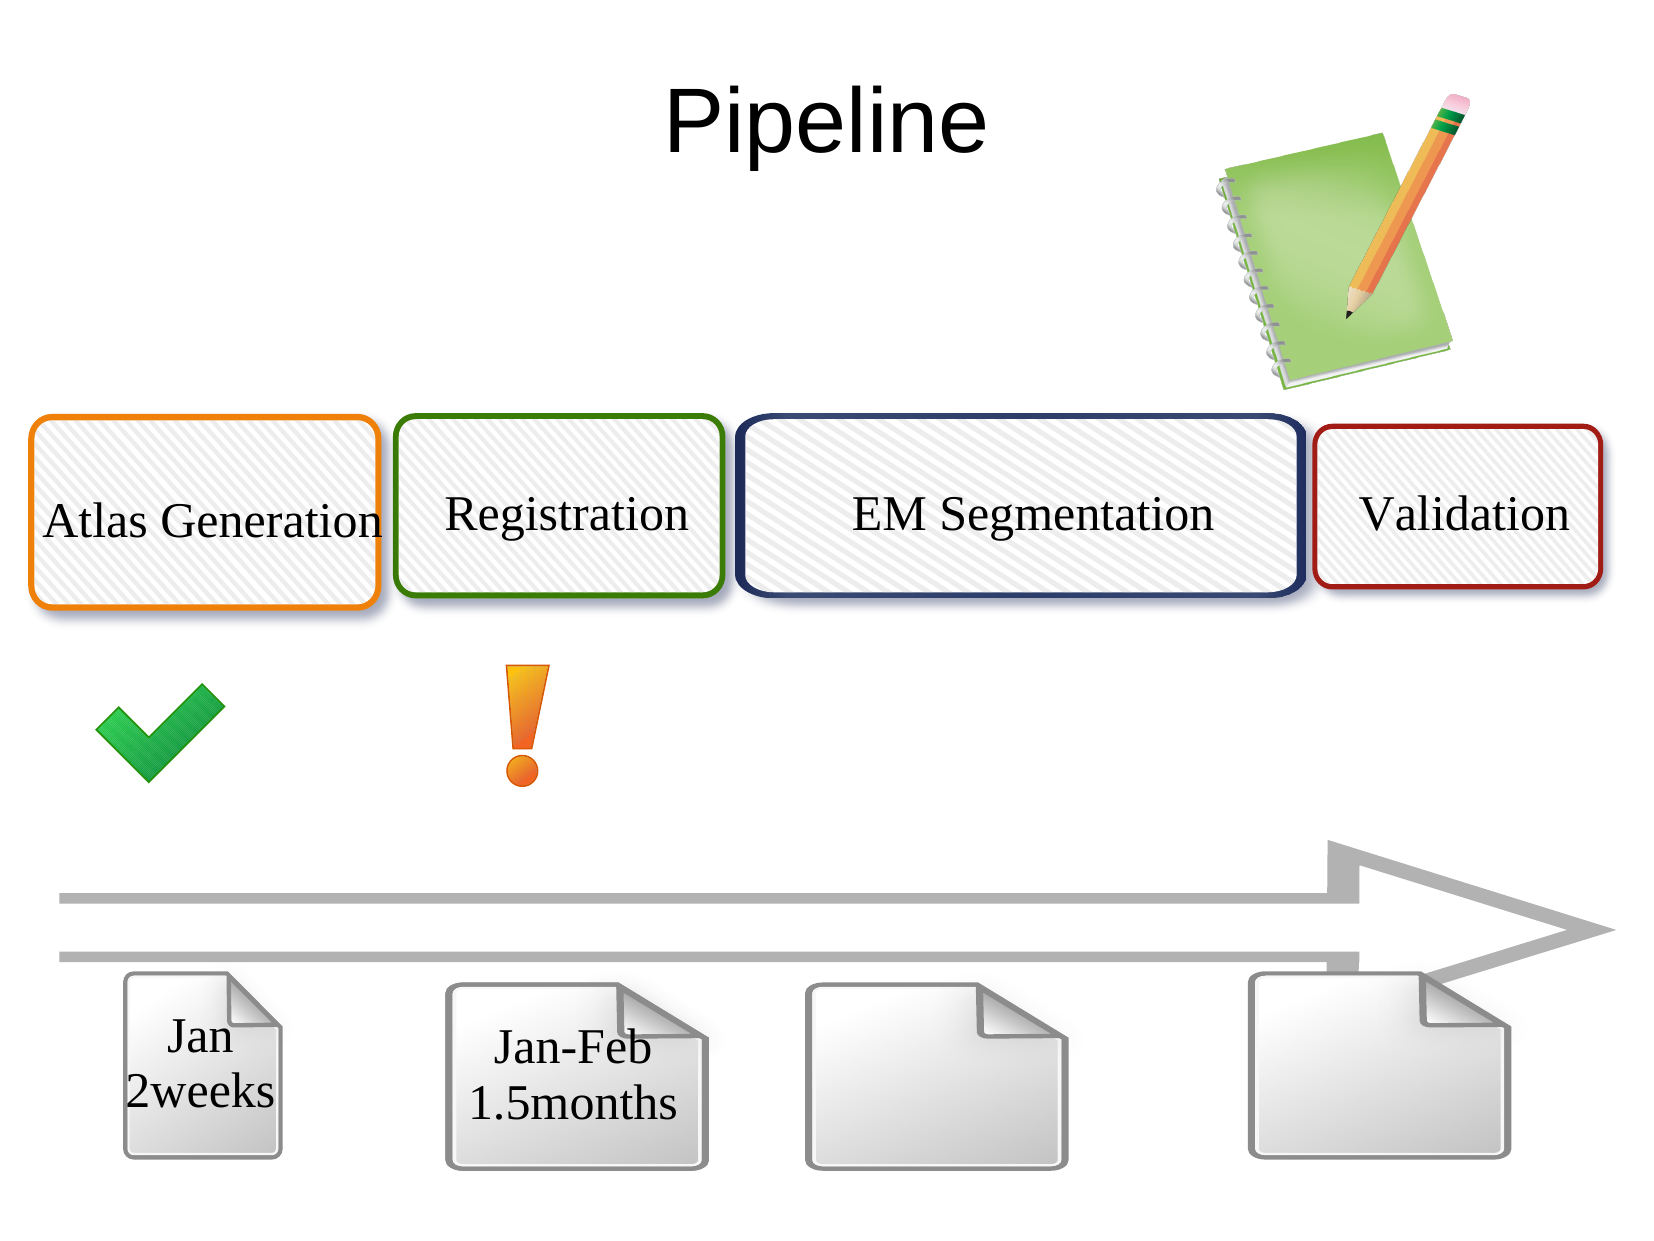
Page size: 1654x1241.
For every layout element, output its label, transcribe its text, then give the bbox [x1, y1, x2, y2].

title Pipeline [82, 17, 1571, 225]
picture [27, 832, 1630, 1193]
picture [1216, 94, 1470, 390]
picture [436, 635, 615, 814]
picture [11, 401, 1630, 819]
